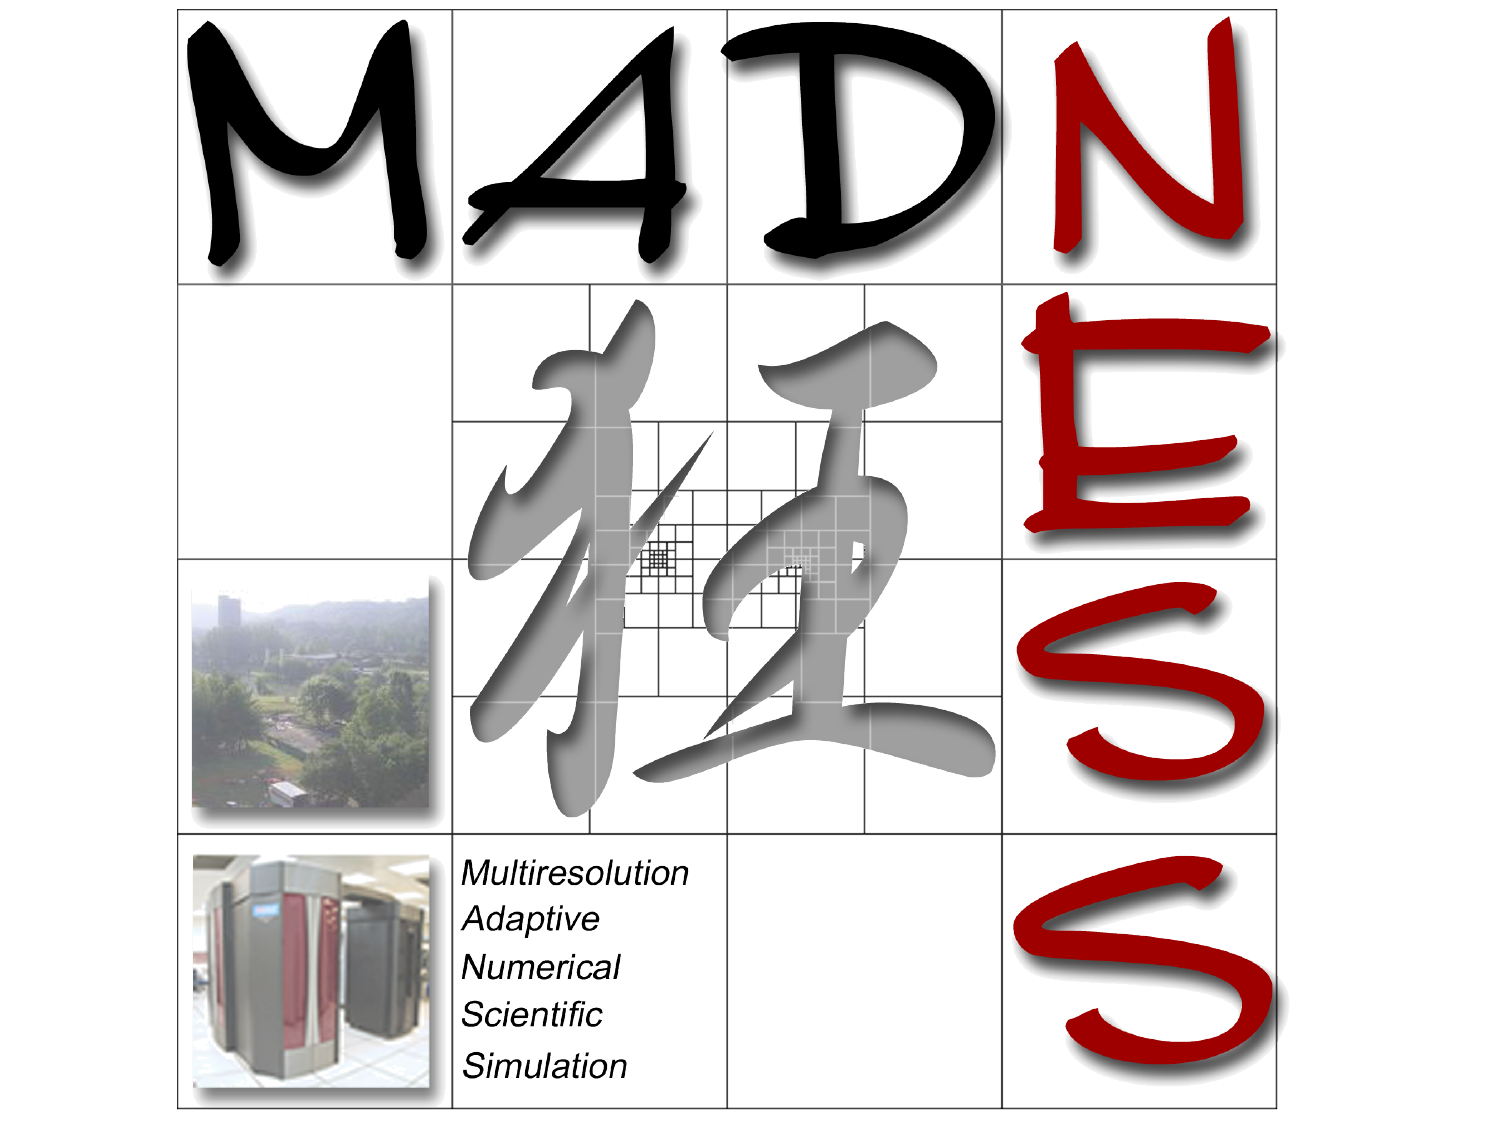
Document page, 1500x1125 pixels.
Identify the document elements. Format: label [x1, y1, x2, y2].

picture [155, 0, 1300, 1125]
